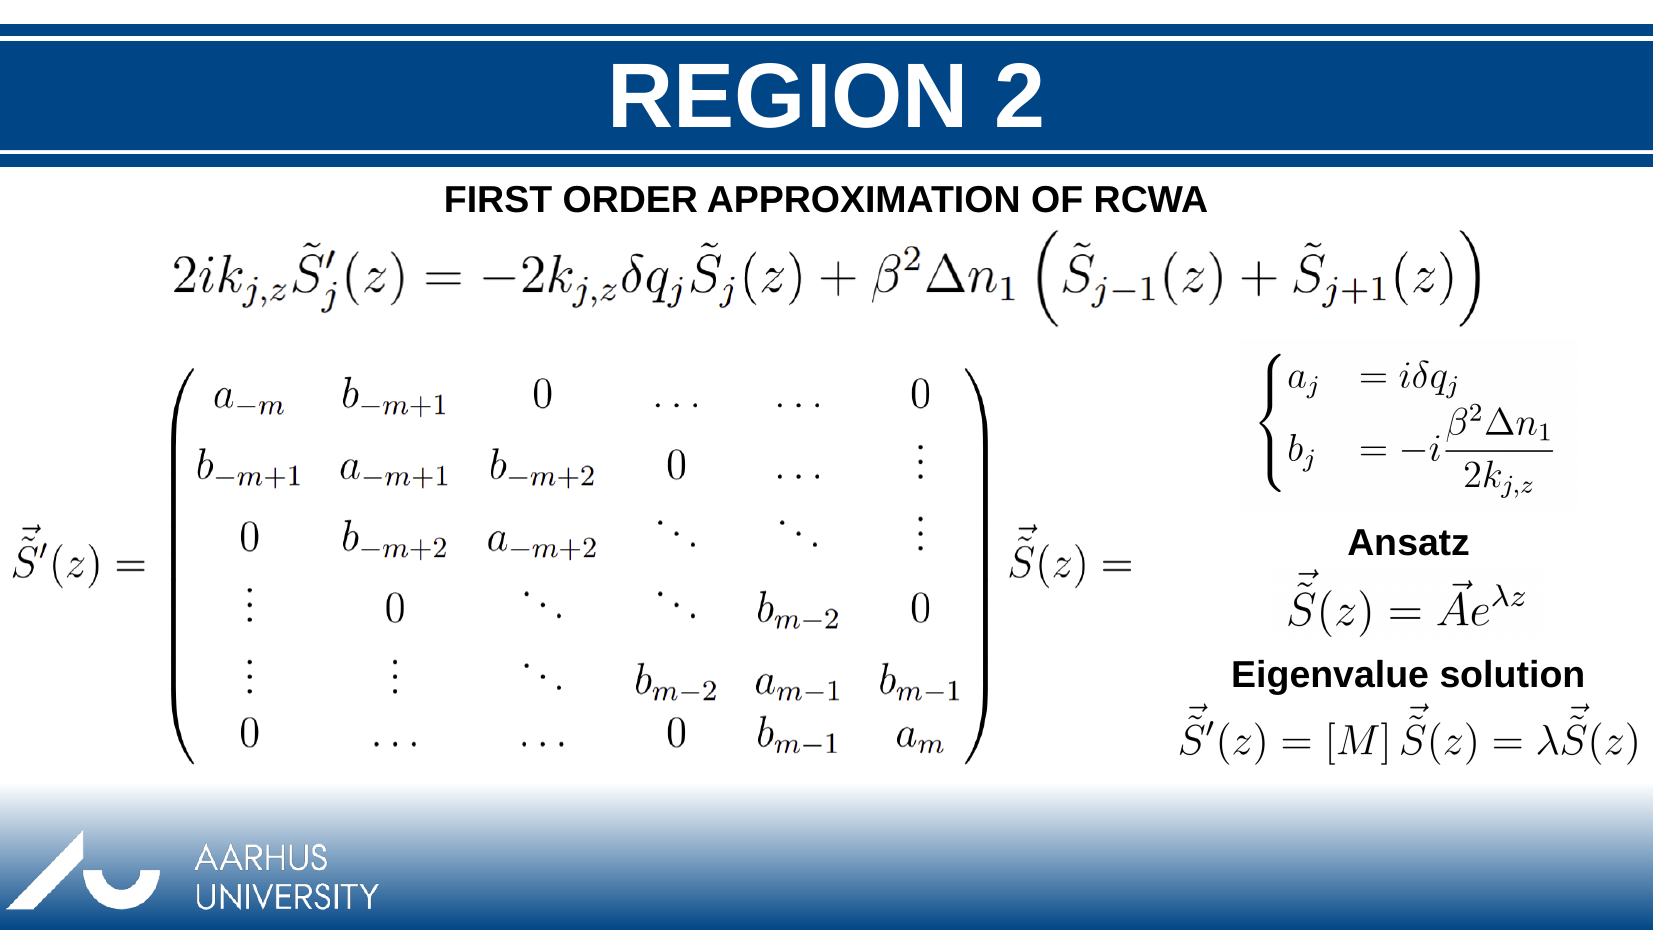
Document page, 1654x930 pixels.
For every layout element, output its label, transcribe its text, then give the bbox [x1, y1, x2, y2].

picture [1179, 700, 1638, 766]
text_box Ansatz [1332, 513, 1485, 571]
picture [1273, 564, 1544, 643]
picture [3, 341, 1133, 780]
title REGION 2 [0, 41, 1653, 151]
picture [159, 221, 1494, 334]
text_box Eigenvalue solution [1216, 646, 1601, 704]
text_box FIRST ORDER APPROXIMATION OF RCWA [429, 171, 1224, 228]
picture [5, 829, 414, 917]
picture [1240, 339, 1578, 511]
